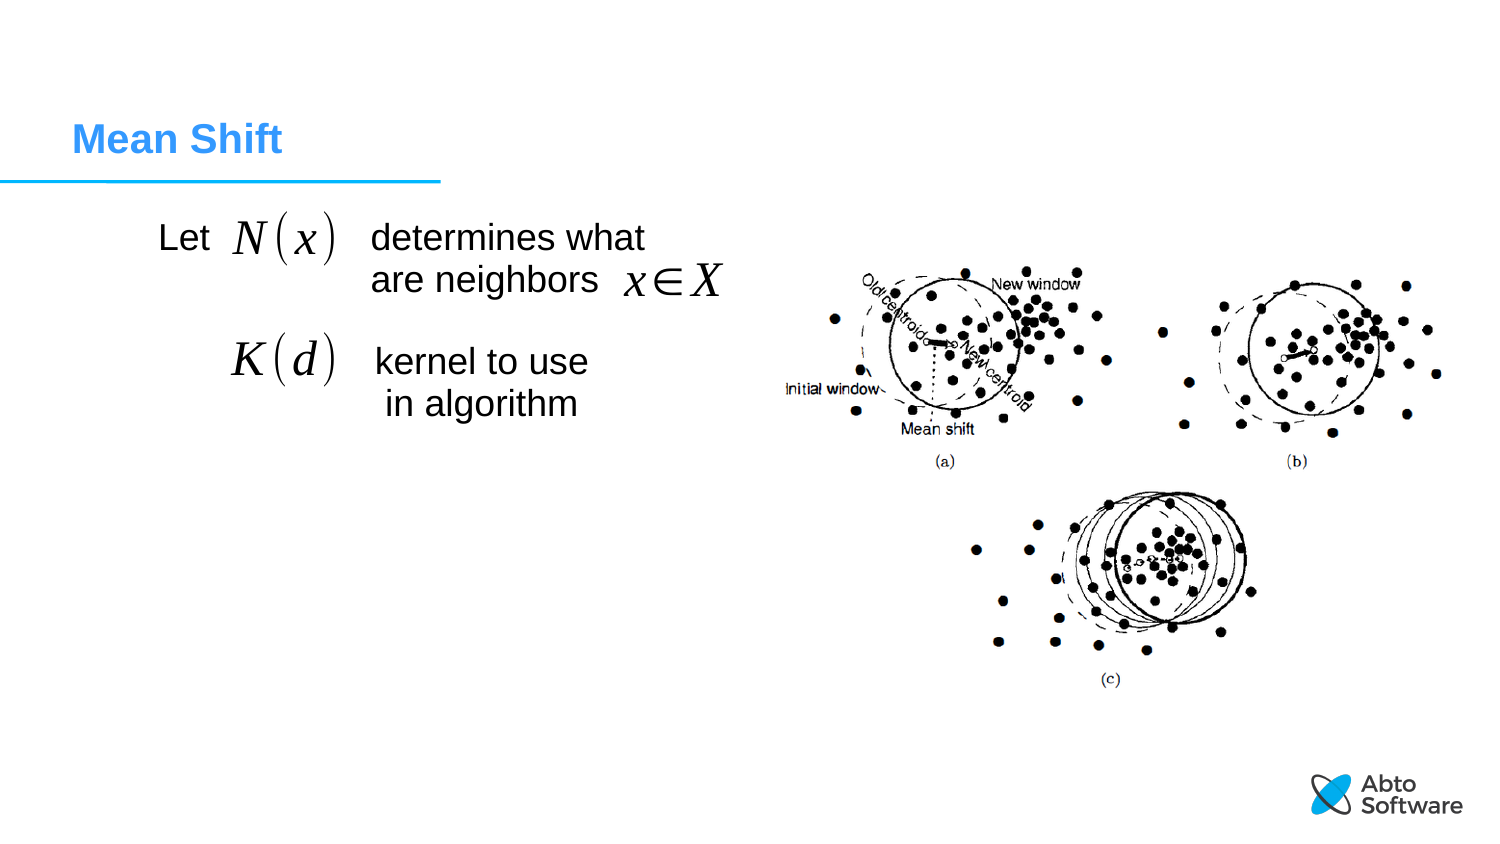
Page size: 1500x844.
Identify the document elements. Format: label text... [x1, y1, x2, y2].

title Mean Shift [71, 68, 1311, 210]
chart [223, 209, 346, 269]
chart [615, 253, 733, 309]
picture [750, 250, 1500, 691]
text_box determines what are neighbors [355, 209, 661, 309]
chart [221, 330, 346, 390]
picture [1299, 771, 1474, 817]
text_box kernel to use in algorithm [360, 333, 604, 432]
text_box Let [143, 209, 223, 267]
